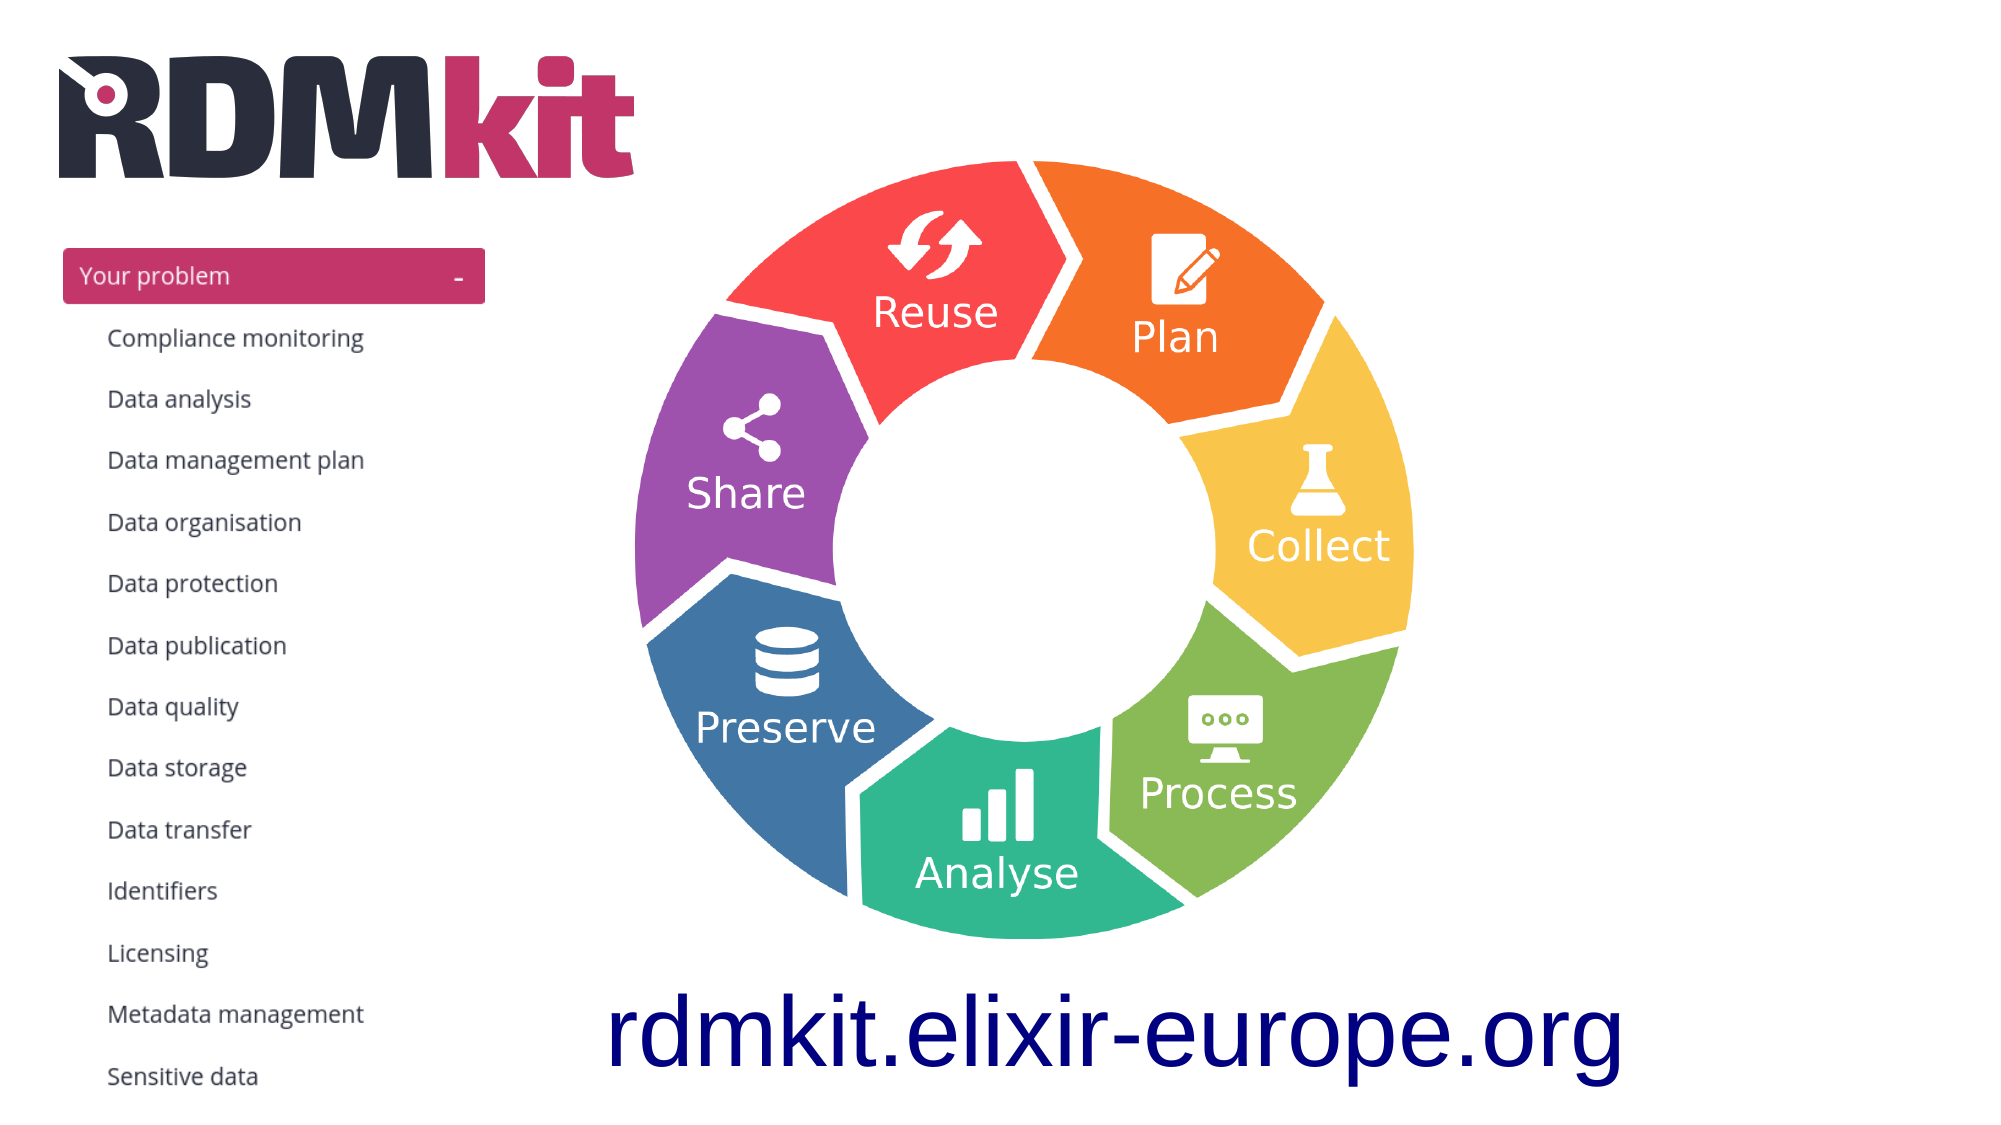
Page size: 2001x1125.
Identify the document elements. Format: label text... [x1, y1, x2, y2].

picture [63, 248, 485, 1106]
text_box rdmkit.elixir-europe.org [590, 968, 1642, 1096]
picture [59, 56, 1418, 939]
